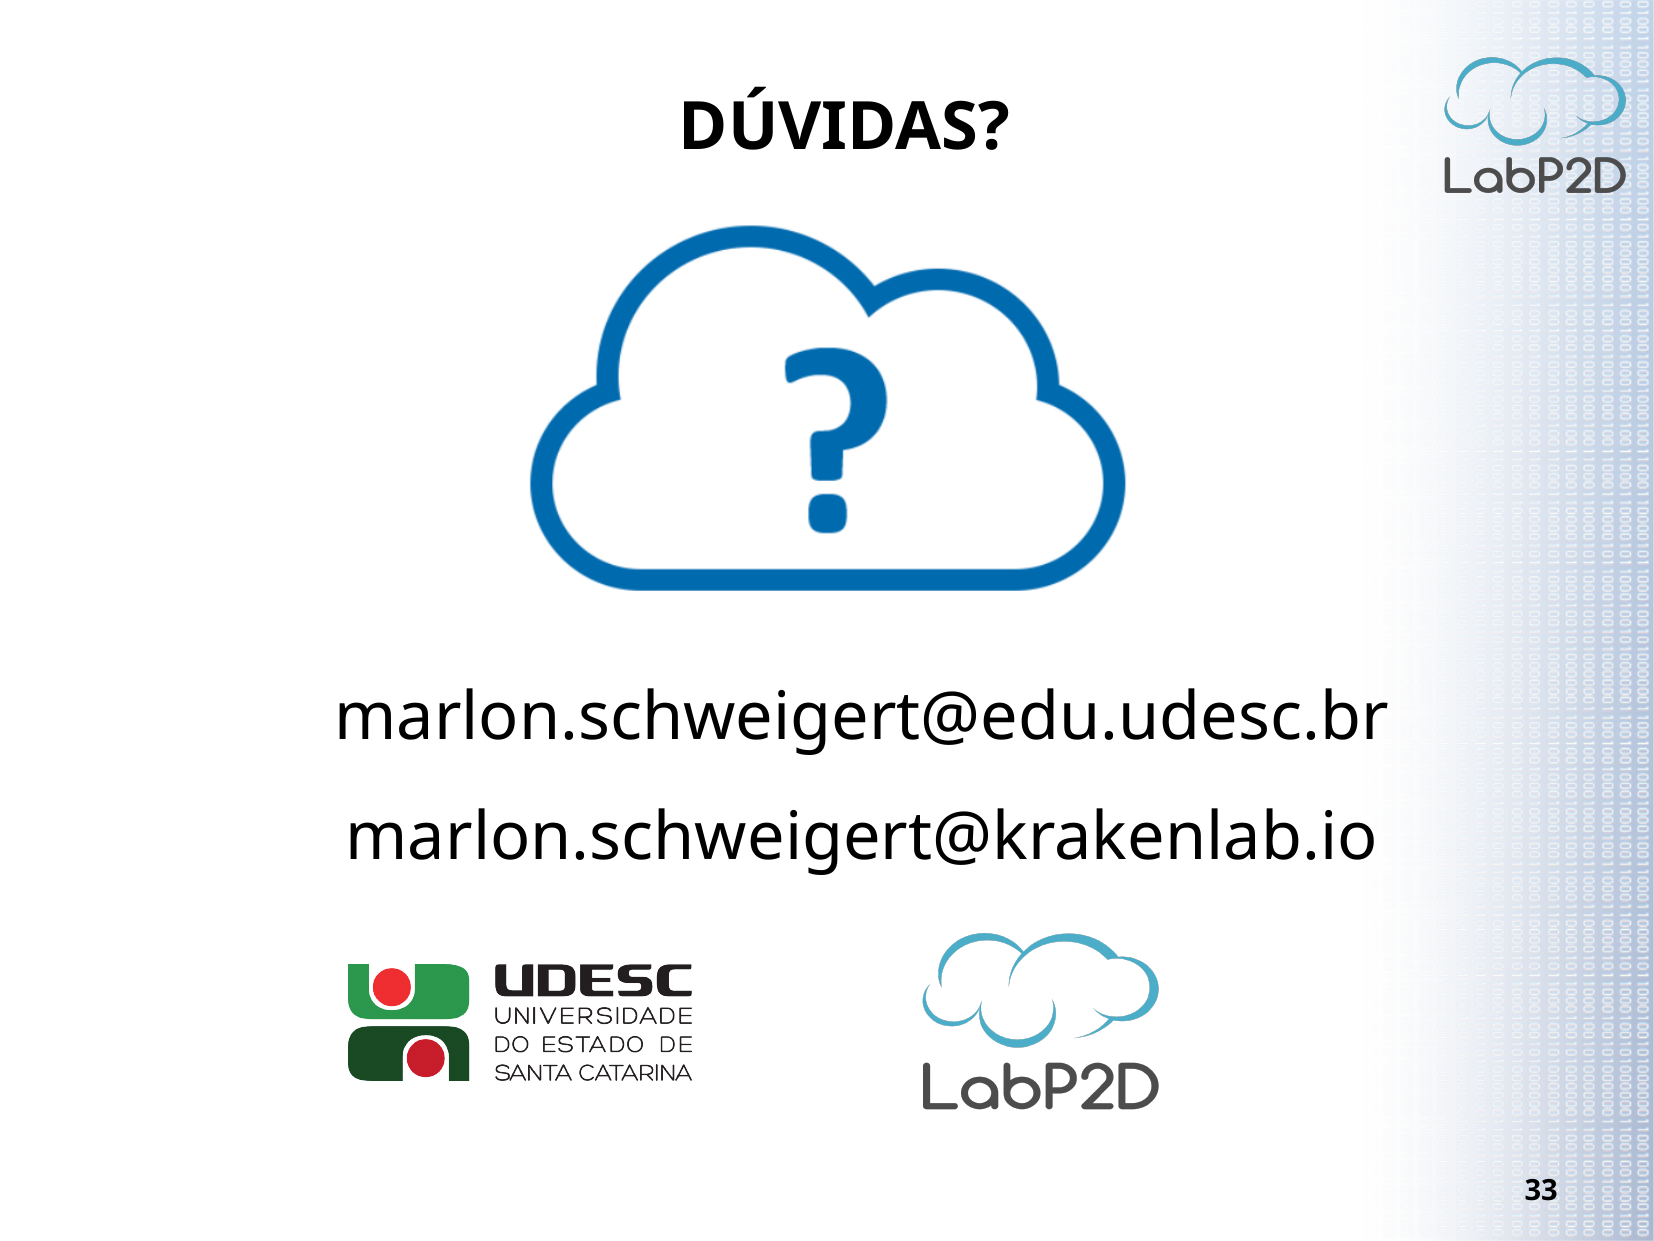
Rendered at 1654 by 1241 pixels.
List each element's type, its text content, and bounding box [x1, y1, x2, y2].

list marlon.schweigert@edu.udesc.br marlon.schweigert@krakenlab.io [82, 661, 1571, 886]
title DÚVIDAS? [82, 19, 1571, 227]
picture [1360, 1, 1654, 1240]
picture [909, 921, 1172, 1121]
picture [348, 964, 692, 1081]
picture [519, 222, 1138, 601]
